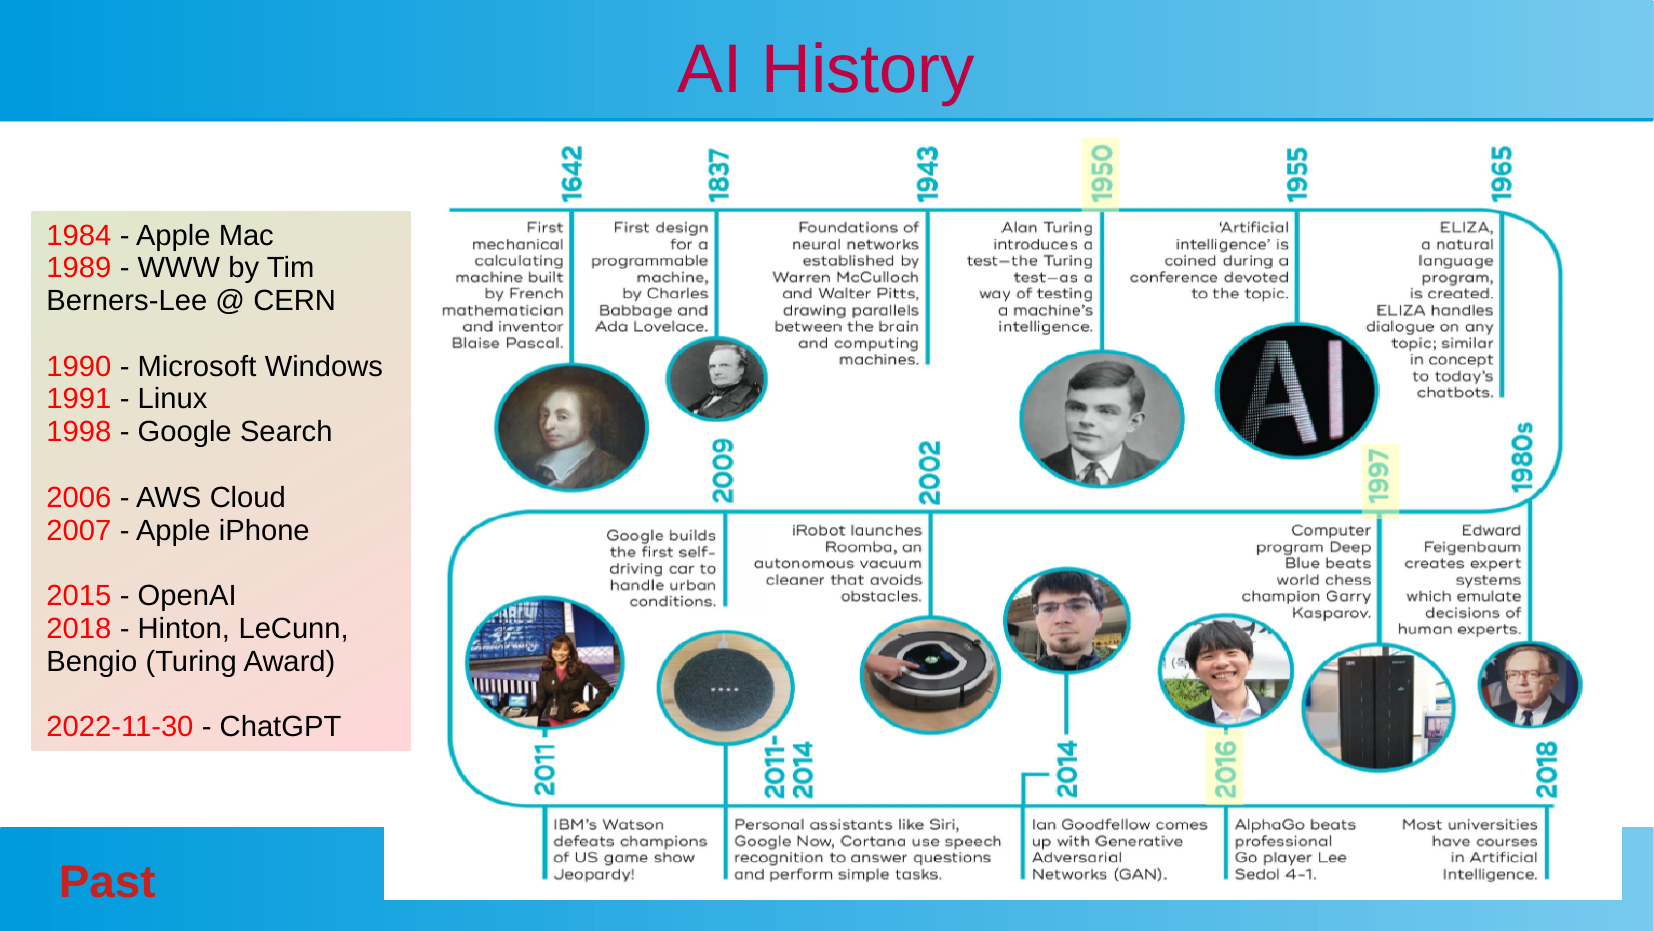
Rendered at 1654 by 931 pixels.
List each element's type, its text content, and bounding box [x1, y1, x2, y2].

title AI History [59, 29, 1595, 108]
text_box [1205, 730, 1244, 806]
text_box [1361, 444, 1400, 520]
text_box [1081, 137, 1120, 213]
text_box 1984 - Apple Mac 1989 - WWW by Tim Berners-Lee @ CERN 1990 - Microsoft Windows 1991 - Linux 1998 - Google Search 2006 - AWS Cloud 2007 - Apple iPhone 2015 - OpenAI 2018 - Hinton, LeCunn, Bengio (Turing Award) 2022-11-30 - ChatGPT [31, 211, 411, 751]
picture [384, 125, 1622, 901]
